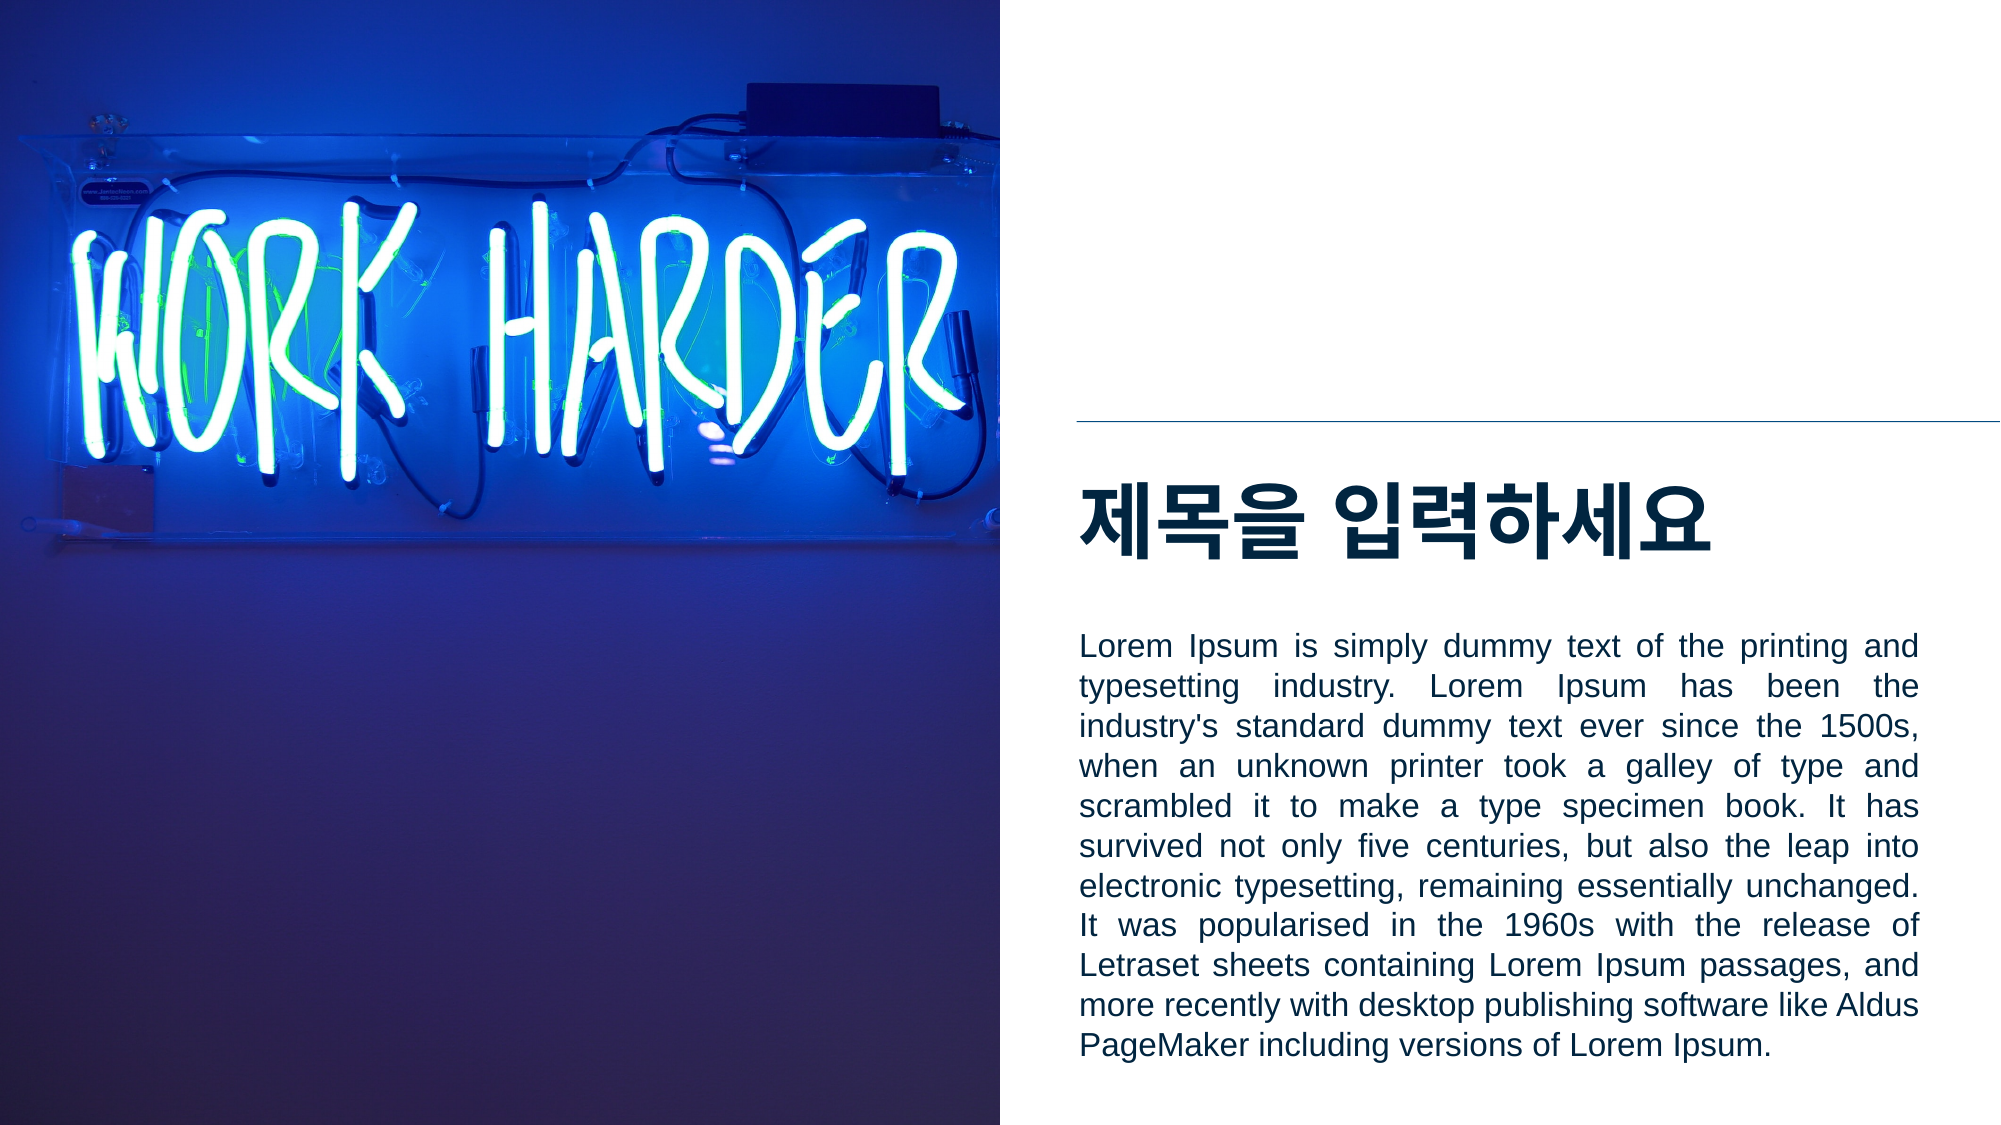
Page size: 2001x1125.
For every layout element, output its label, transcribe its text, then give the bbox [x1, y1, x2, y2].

picture [0, 0, 1000, 1125]
text_box 제목을 입력하세요 [1064, 461, 2000, 577]
text_box Lorem Ipsum is simply dummy text of the printing and typesetting industry. Lorem Ipsum has been the industry's standard dummy text ever since the 1500s, when an unknown printer took a galley of type and scrambled it to make a type specimen book. It has survived not only five centuries, but also the leap into electronic typesetting, remaining essentially unchanged. It was popularised in the 1960s with the release of Letraset sheets containing Lorem Ipsum passages, and more recently with desktop publishing software like Aldus PageMaker including versions of Lorem Ipsum. [1064, 616, 1936, 1071]
